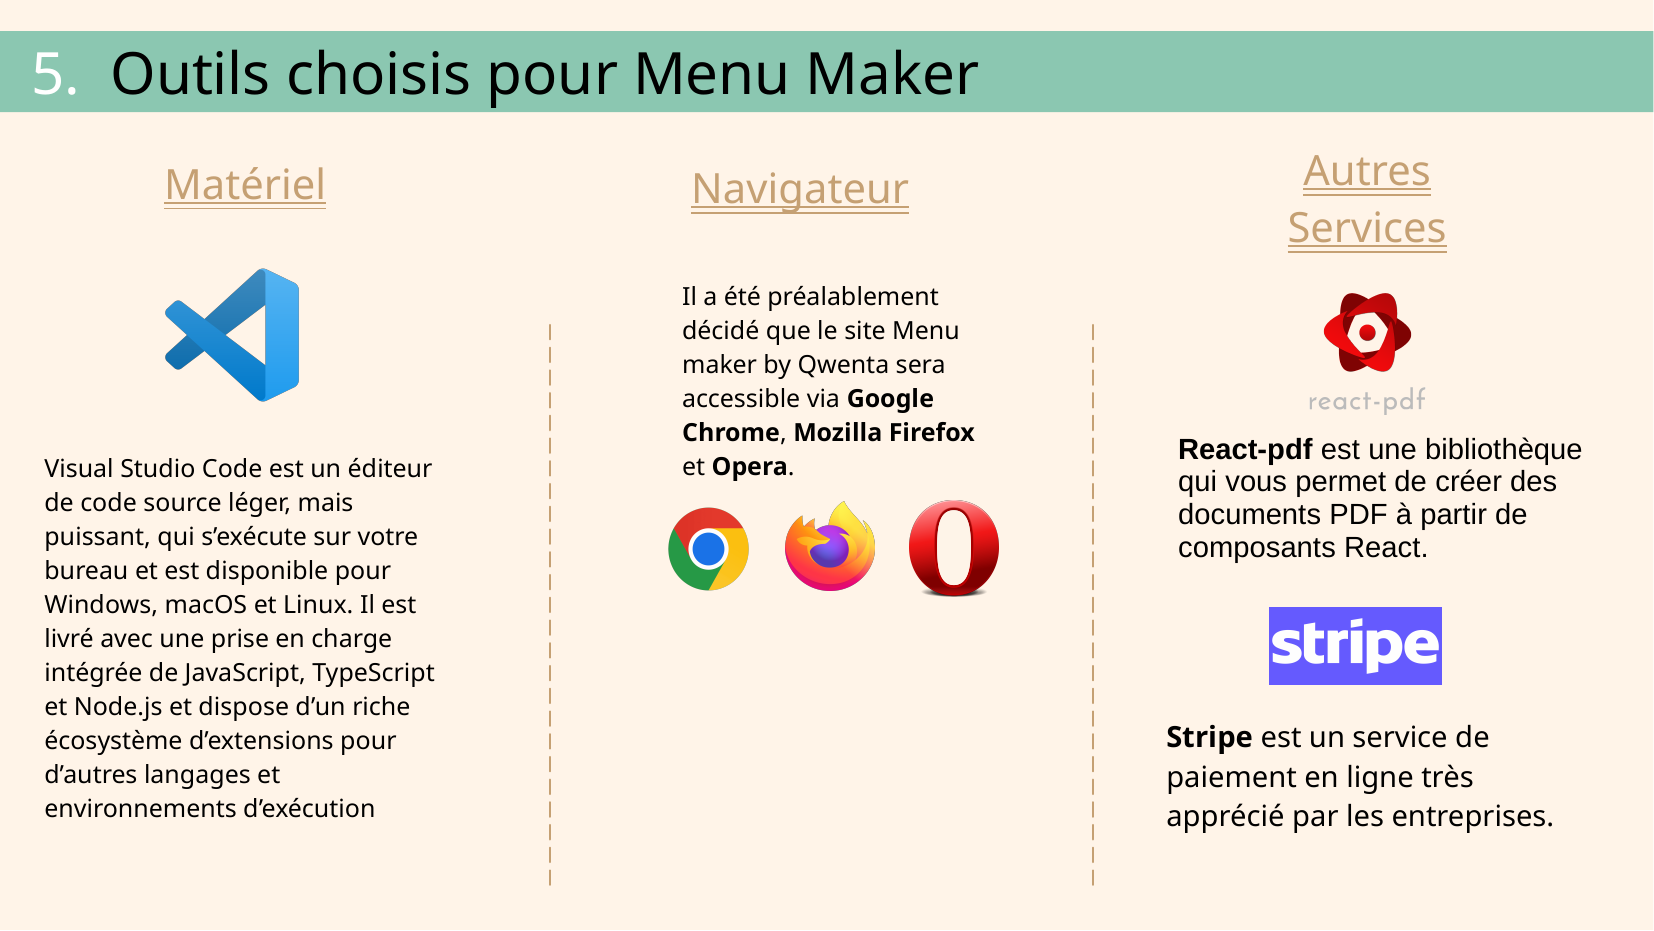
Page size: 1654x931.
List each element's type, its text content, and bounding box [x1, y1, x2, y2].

picture [1305, 283, 1430, 425]
text_box Visual Studio Code est un éditeur de code source léger, mais puissant, qui s’exécute sur votre bureau et est disponible pour Windows, macOS et Linux. Il est livré avec une prise en charge intégrée de JavaScript, TypeScript et Node.js et dispose d’un riche écosystème d’extensions pour d’autres langages et environnements d’exécution [29, 442, 473, 827]
picture [156, 259, 308, 411]
title 5. Outils choisis pour Menu Maker [0, 31, 1654, 113]
text_box Autres Services [1234, 147, 1501, 248]
text_box Il a été préalablement décidé que le site Menu maker by Qwenta sera accessible via Google Chrome, Mozilla Firefox et Opera. [667, 271, 993, 497]
text_box Stripe est un service de paiement en ligne très apprécié par les entreprises. [1151, 708, 1595, 827]
text_box React-pdf est une bibliothèque qui vous permet de créer des documents PDF à partir de composants React. [1163, 425, 1613, 572]
text_box Navigateur [667, 158, 934, 217]
text_box Matériel [141, 153, 349, 213]
picture [631, 501, 875, 594]
picture [1269, 607, 1442, 686]
picture [909, 500, 999, 597]
